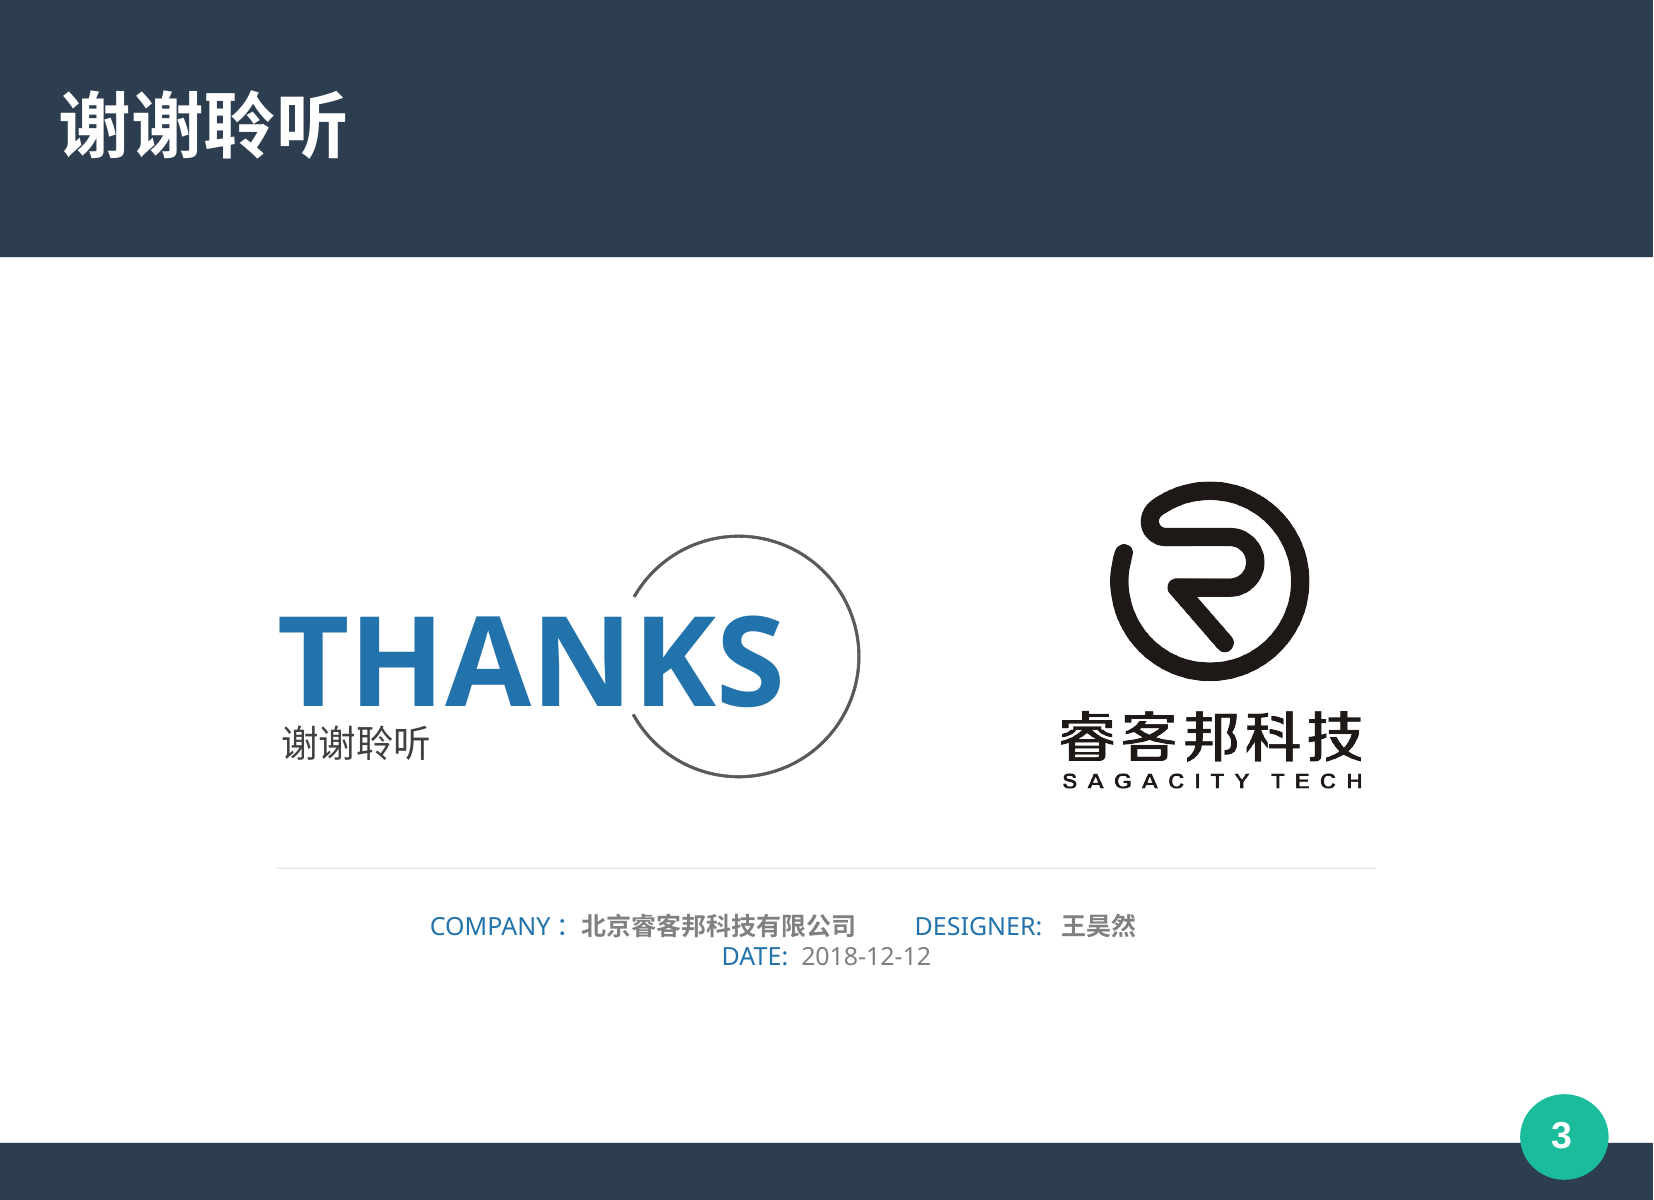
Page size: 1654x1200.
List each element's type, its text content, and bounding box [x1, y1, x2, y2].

text_box THANKS [262, 574, 801, 739]
text_box 谢谢聆听 [58, 47, 1594, 200]
text_box [632, 534, 861, 779]
text_box 谢谢聆听 [266, 712, 626, 773]
text_box 3 [1536, 1104, 1641, 1175]
picture [1033, 442, 1447, 857]
text_box COMPANY：北京睿客邦科技有限公司 DESIGNER: 王昊然 DATE: 2018-12-12 [342, 903, 1311, 978]
